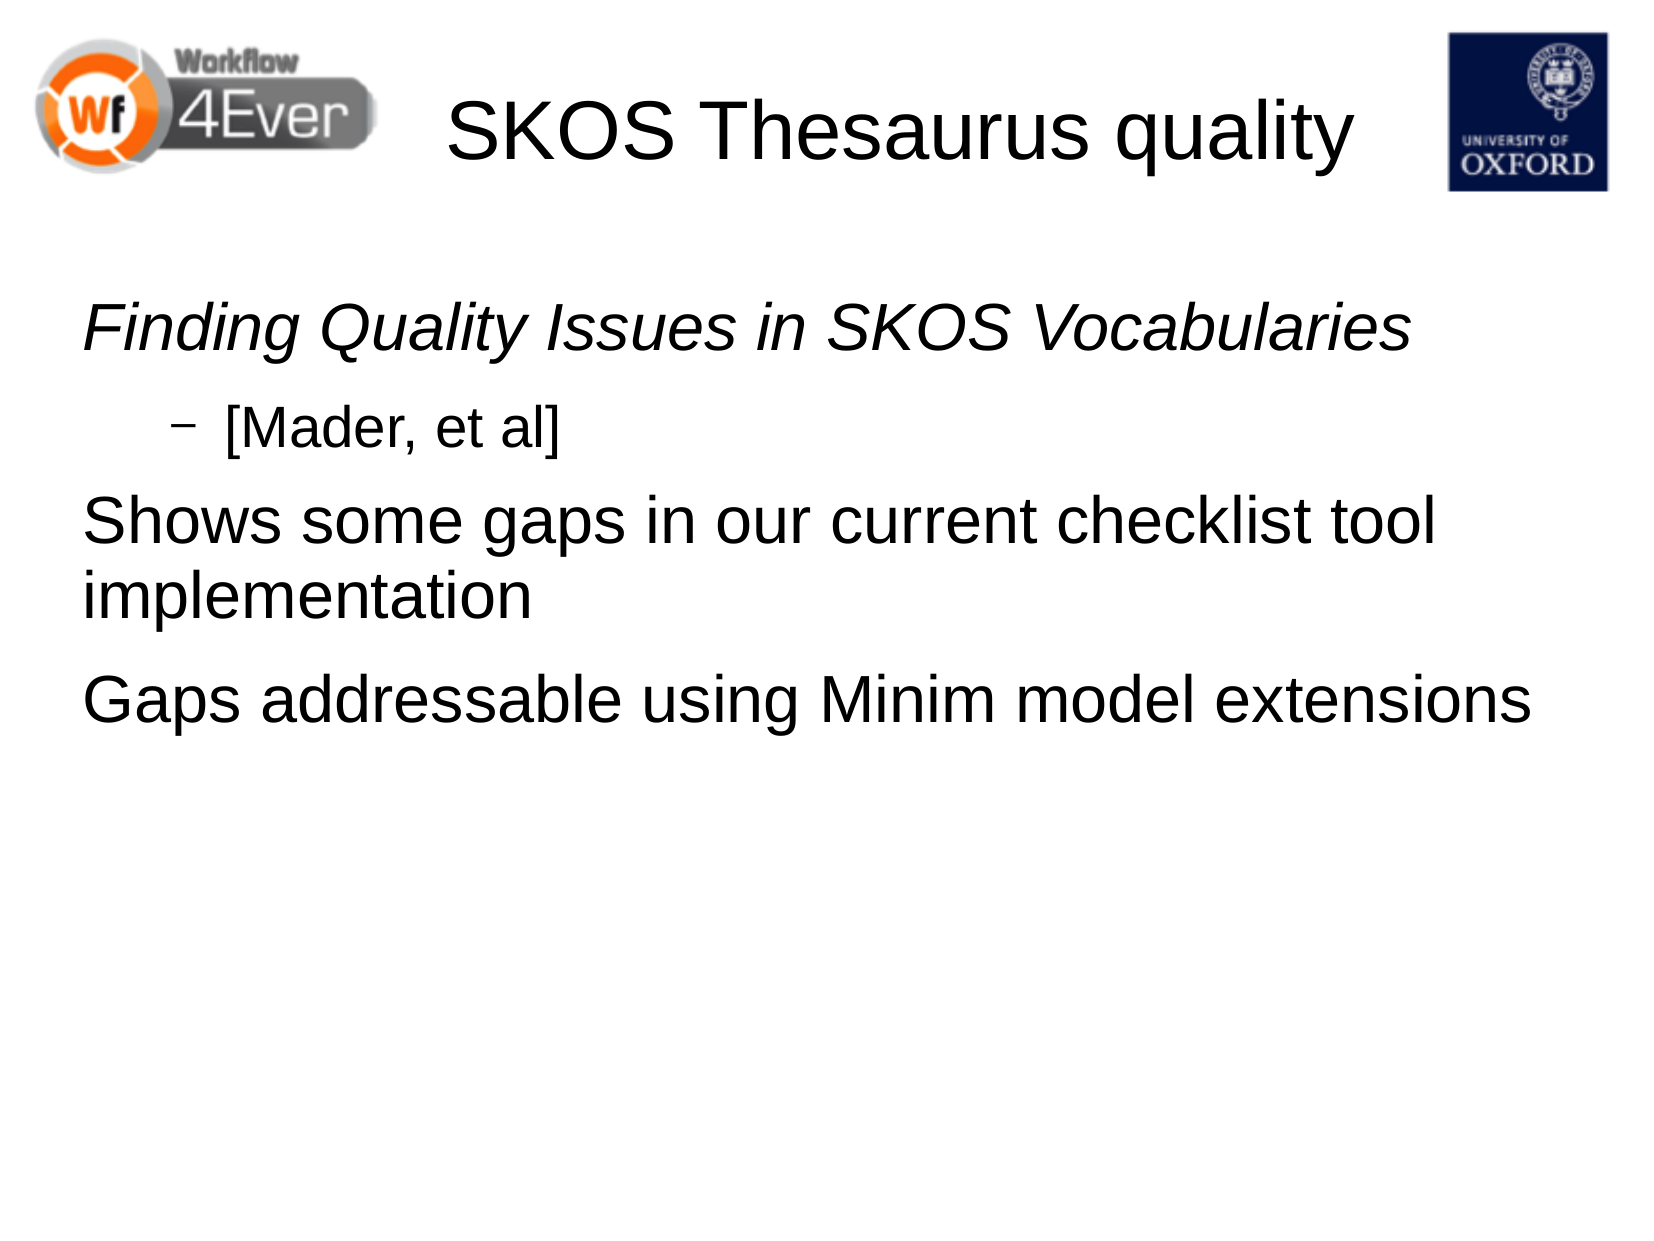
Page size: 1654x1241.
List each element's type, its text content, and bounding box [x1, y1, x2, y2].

title SKOS Thesaurus quality [354, 31, 1447, 231]
picture [1446, 29, 1612, 194]
picture [29, 33, 354, 181]
list Finding Quality Issues in SKOS Vocabularies [Mader, et al] Shows some gaps in our current checklist tool implementation Gaps addressable using Minim model extensions [82, 290, 1571, 736]
